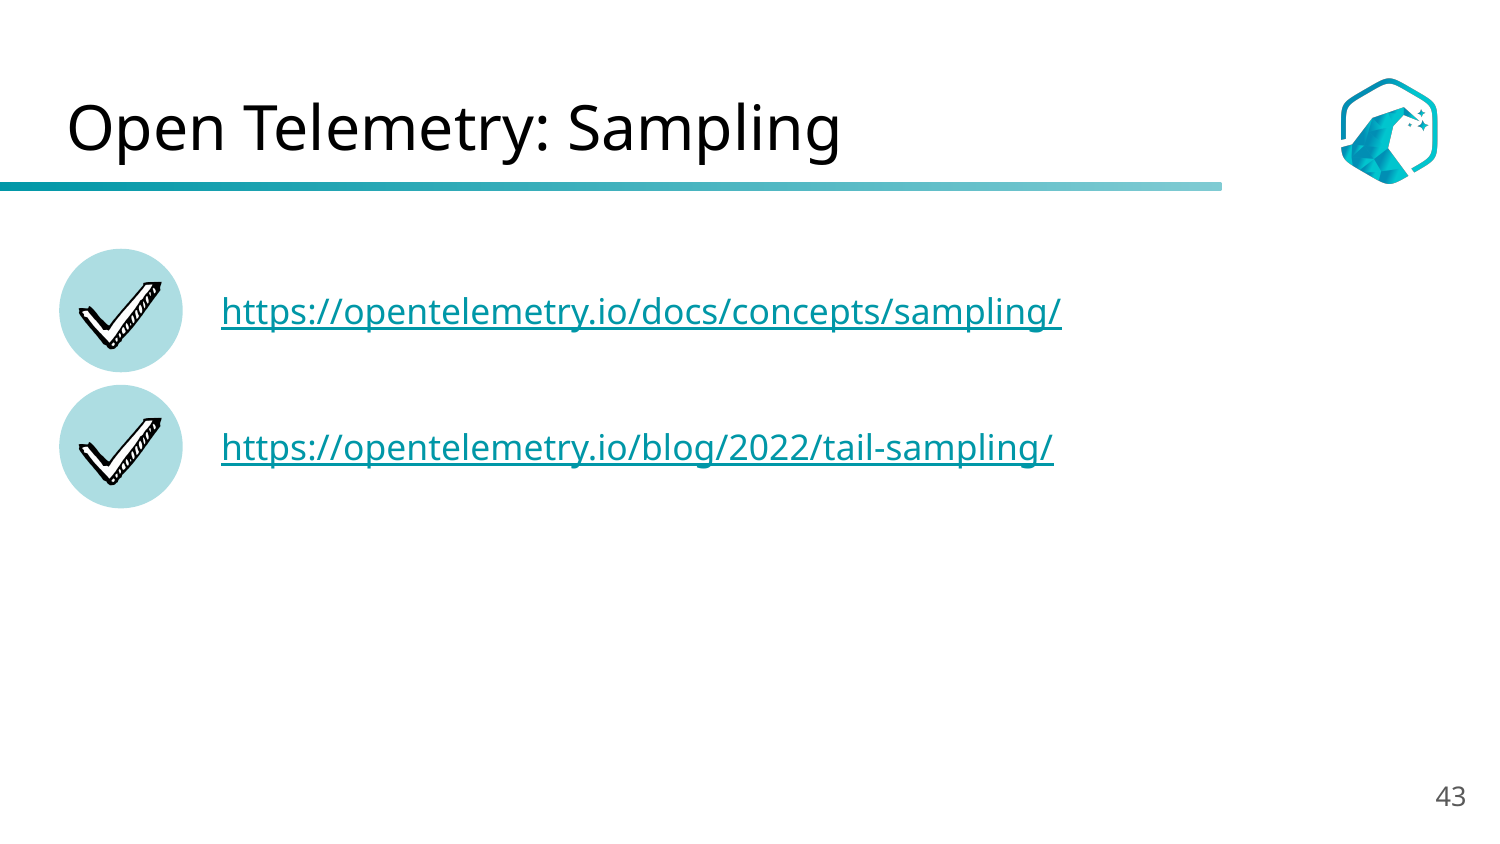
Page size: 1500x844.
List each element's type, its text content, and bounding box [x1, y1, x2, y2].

picture [77, 281, 165, 351]
text_box https://opentelemetry.io/docs/concepts/sampling/ [206, 273, 1466, 353]
text_box [59, 248, 183, 373]
picture [1330, 167, 1449, 188]
picture [77, 417, 165, 487]
slide_number <number> [1391, 764, 1482, 829]
text_box https://opentelemetry.io/blog/2022/tail-sampling/ [206, 409, 1500, 489]
title Open Telemetry: Sampling [51, 72, 1449, 167]
text_box [59, 384, 183, 509]
